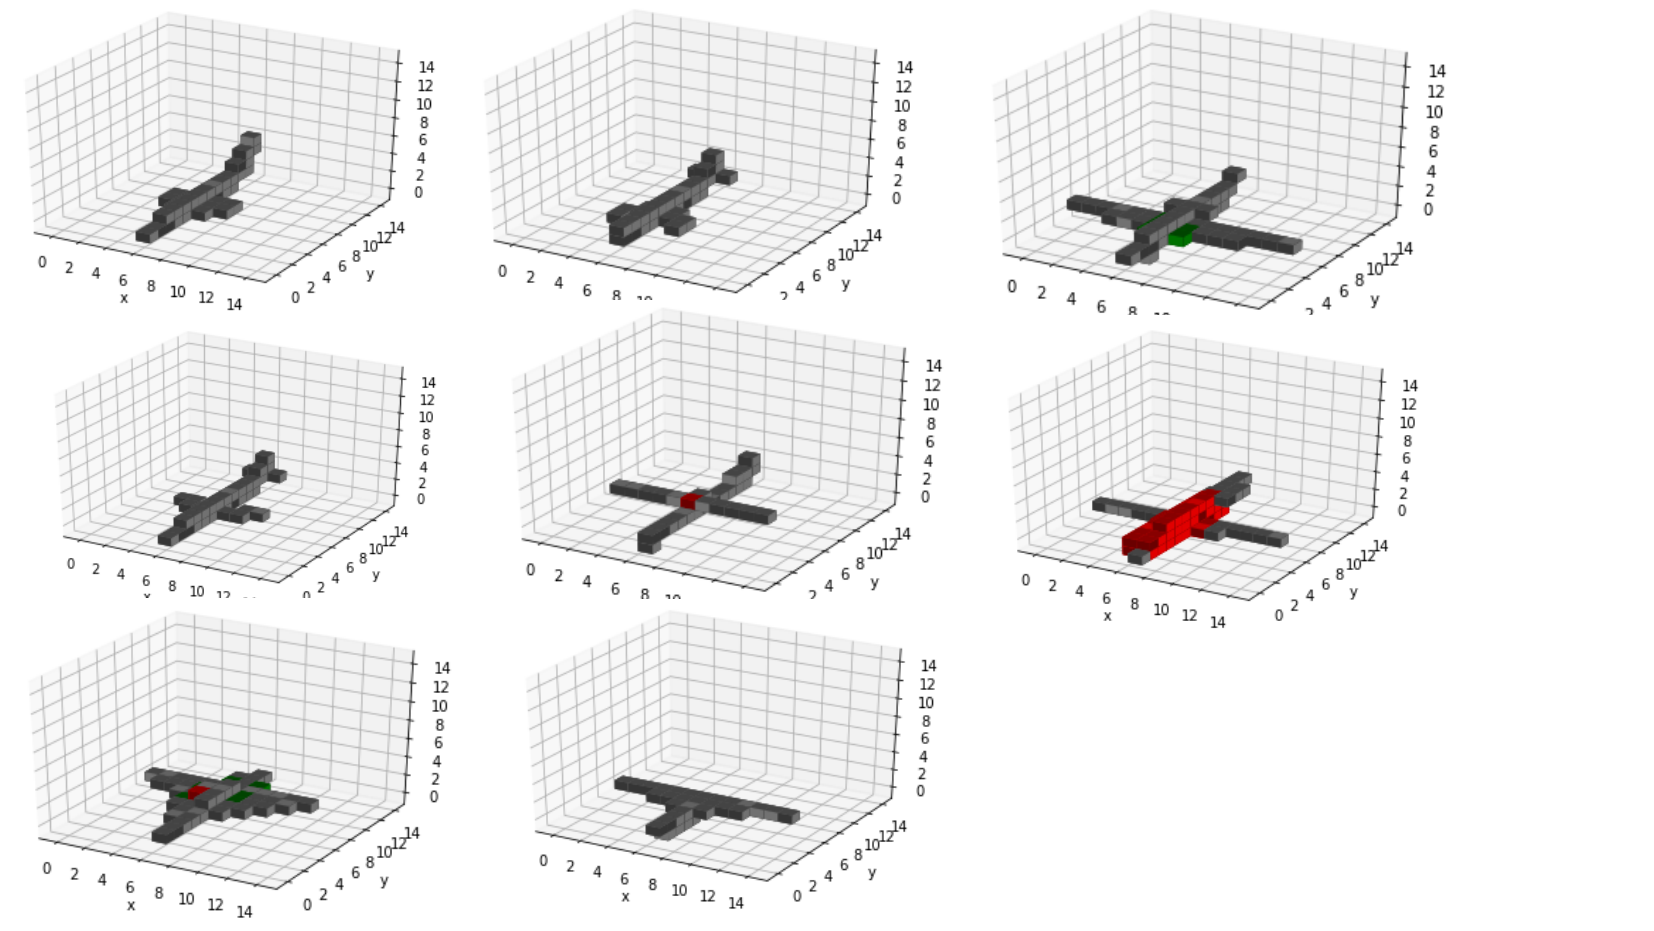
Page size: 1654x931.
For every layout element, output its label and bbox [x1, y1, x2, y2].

picture [0, 0, 1463, 931]
